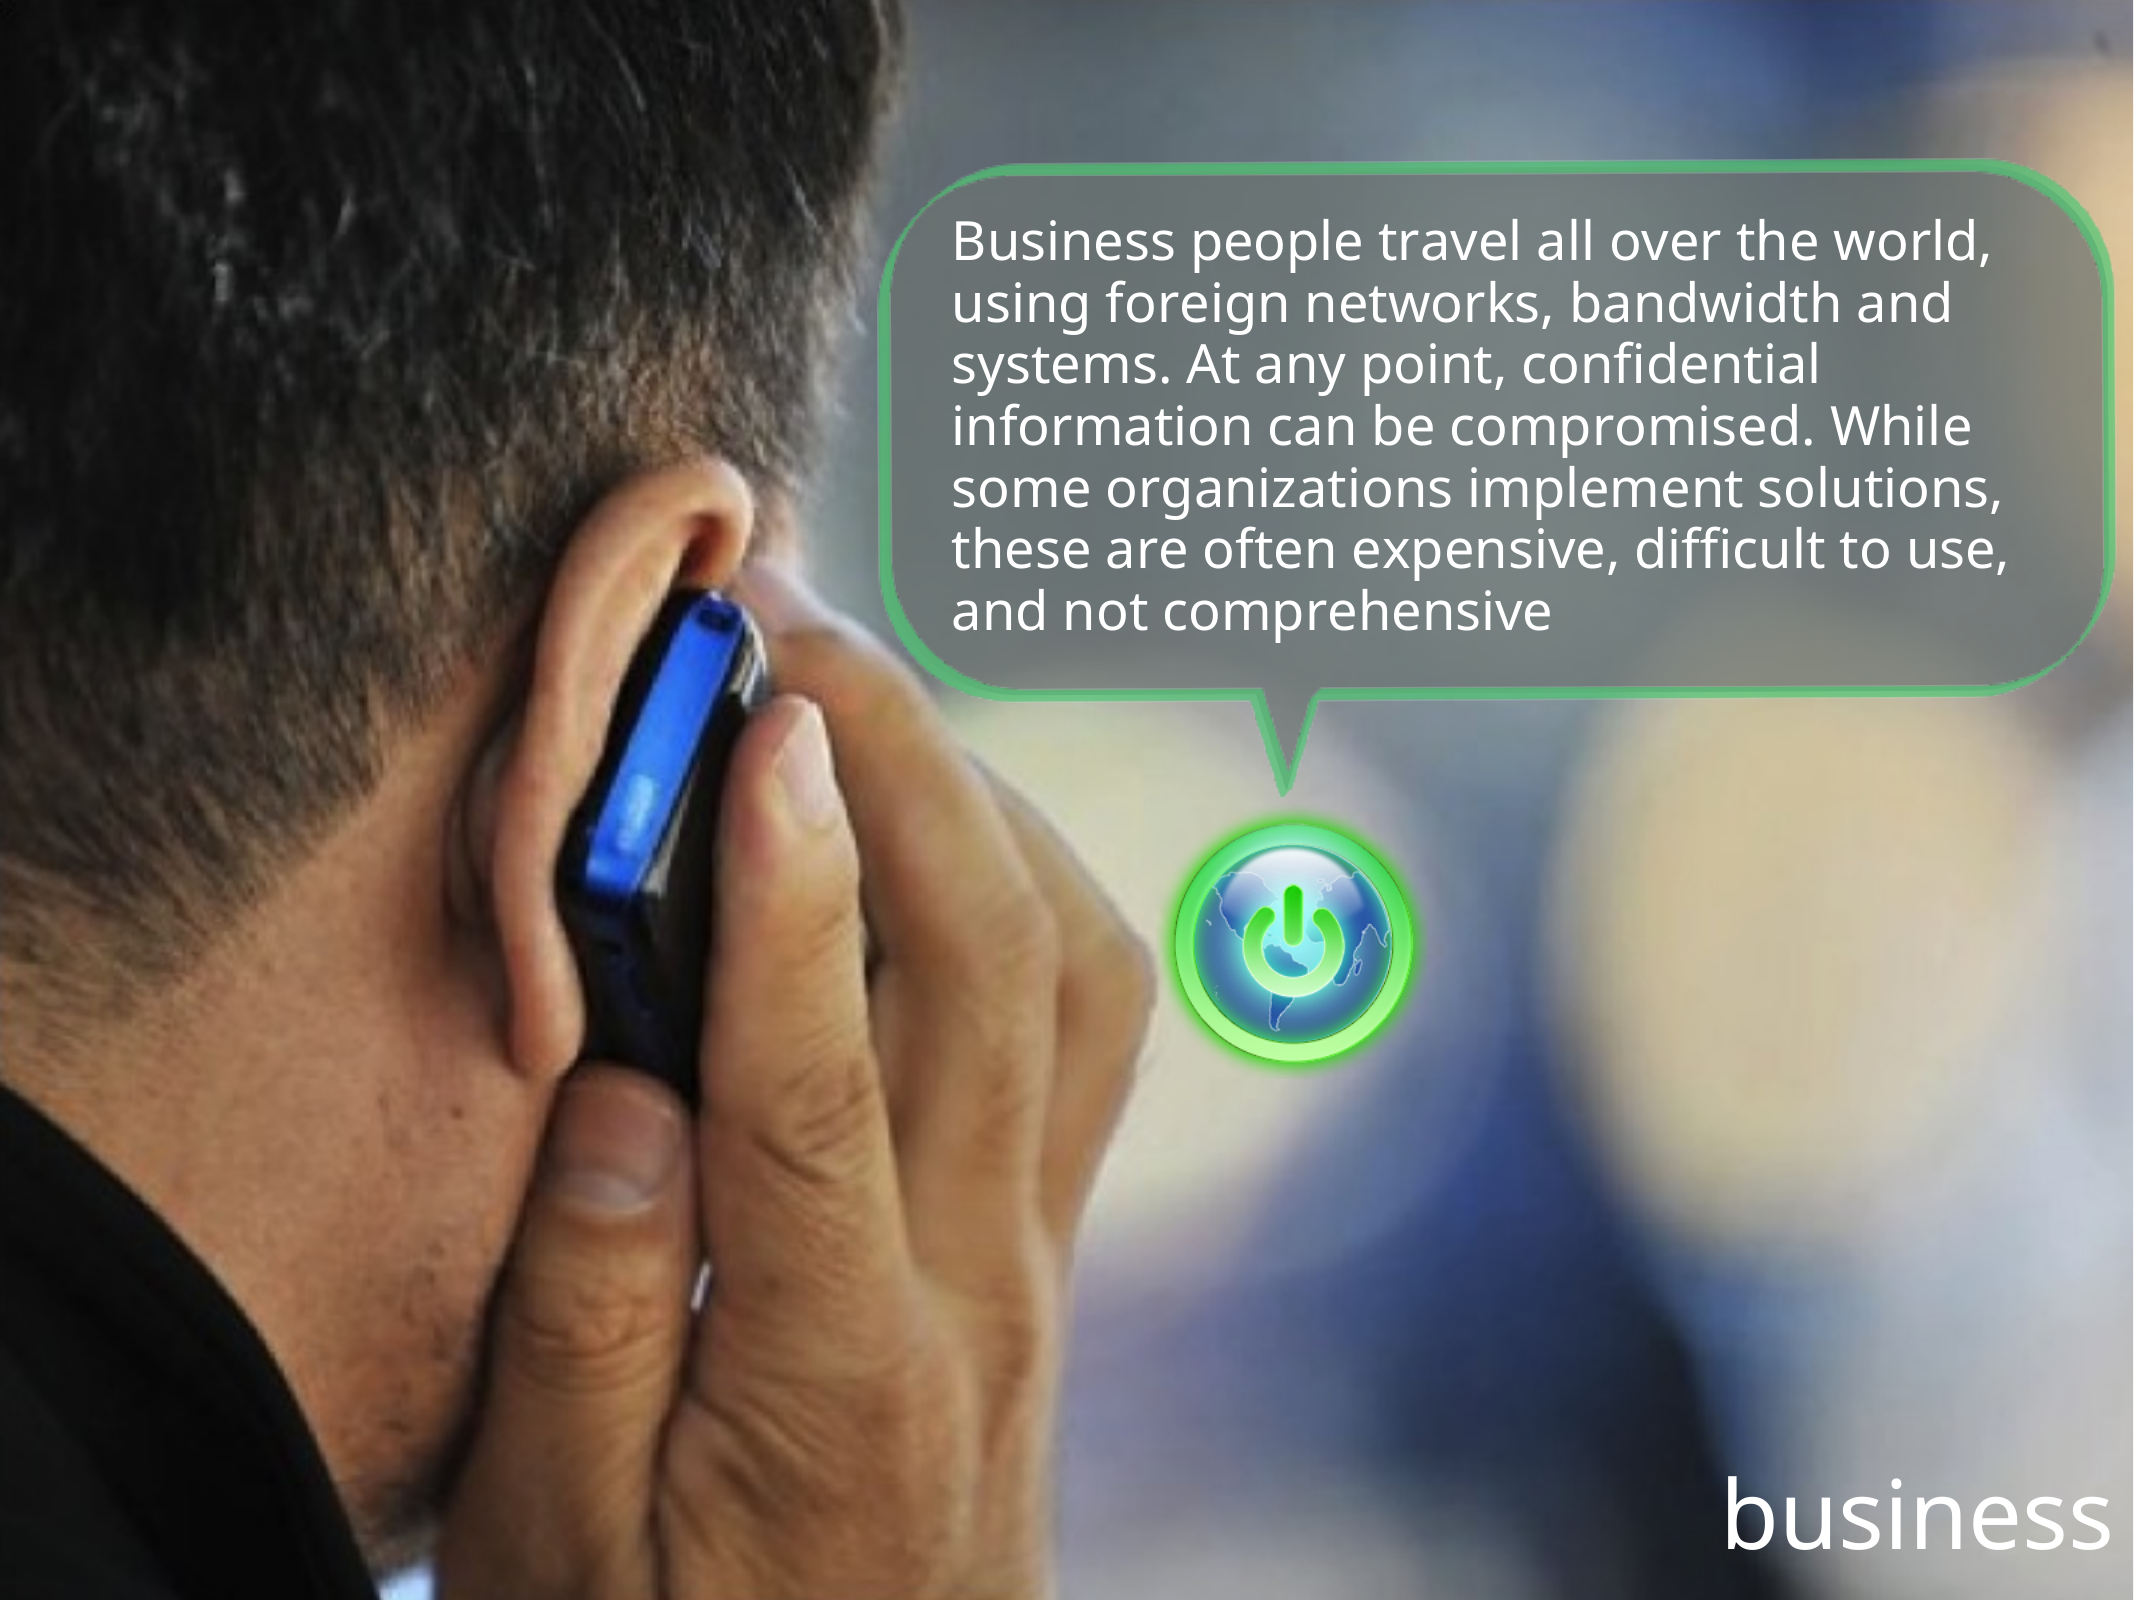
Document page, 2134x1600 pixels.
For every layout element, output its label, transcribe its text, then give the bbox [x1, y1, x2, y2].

text_box Business people travel all over the world, using foreign networks, bandwidth and systems. At any point, confidential information can be compromised. While some organizations implement solutions, these are often expensive, difficult to use, and not comprehensive [951, 217, 2121, 637]
title business [1714, 1435, 2134, 1576]
picture [0, 0, 2134, 1600]
